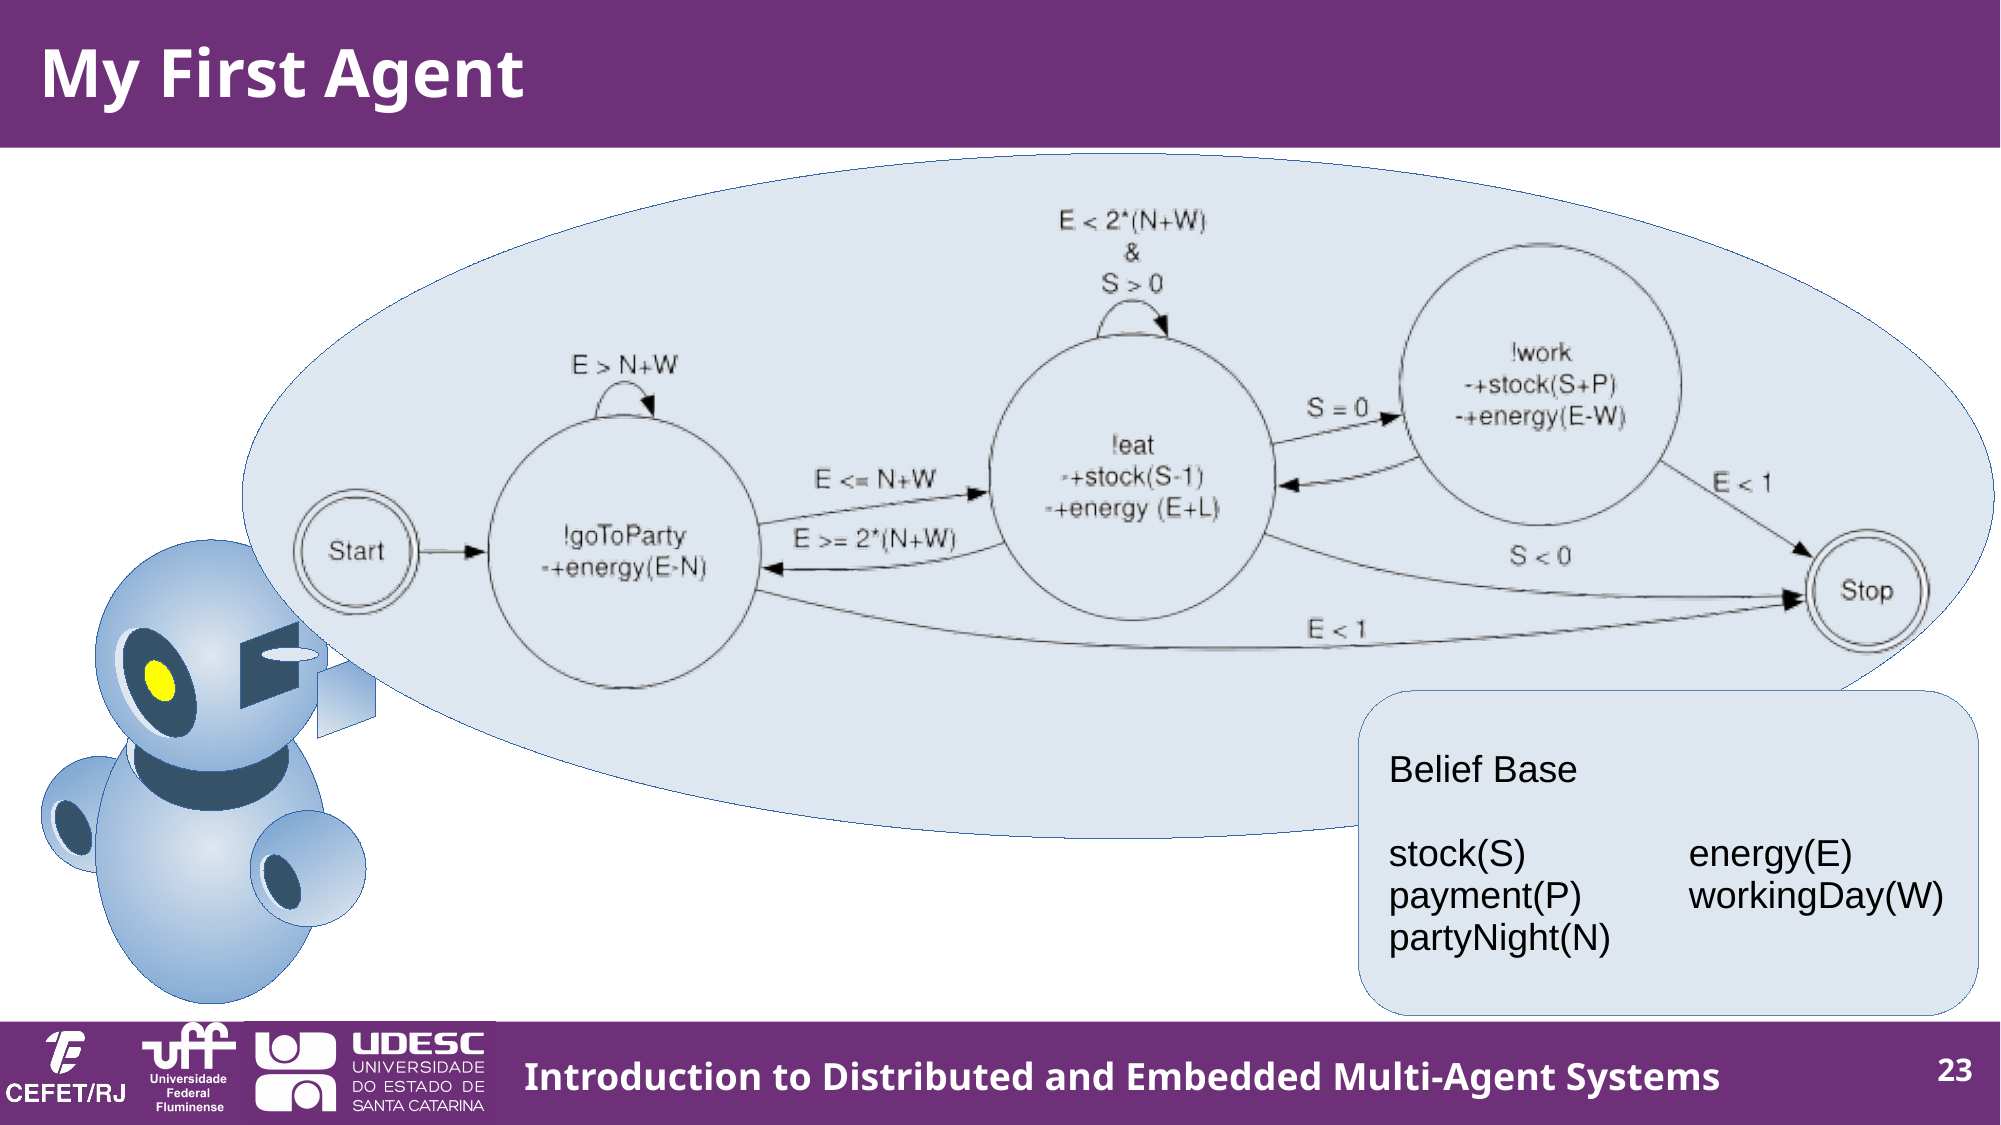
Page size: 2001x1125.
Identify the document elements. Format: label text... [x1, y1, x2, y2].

text_box Belief Base stock(S) energy(E) payment(P) workingDay(W) partyNight(N) [1358, 693, 1979, 1016]
picture [287, 197, 1941, 698]
picture [141, 1021, 237, 1117]
text_box [1941, 378, 1995, 614]
text_box [691, 153, 1546, 197]
text_box My First Agent [25, 23, 1999, 119]
text_box [41, 387, 376, 1004]
text_box [410, 698, 1384, 839]
picture [6, 1009, 125, 1125]
picture [244, 1021, 496, 1123]
